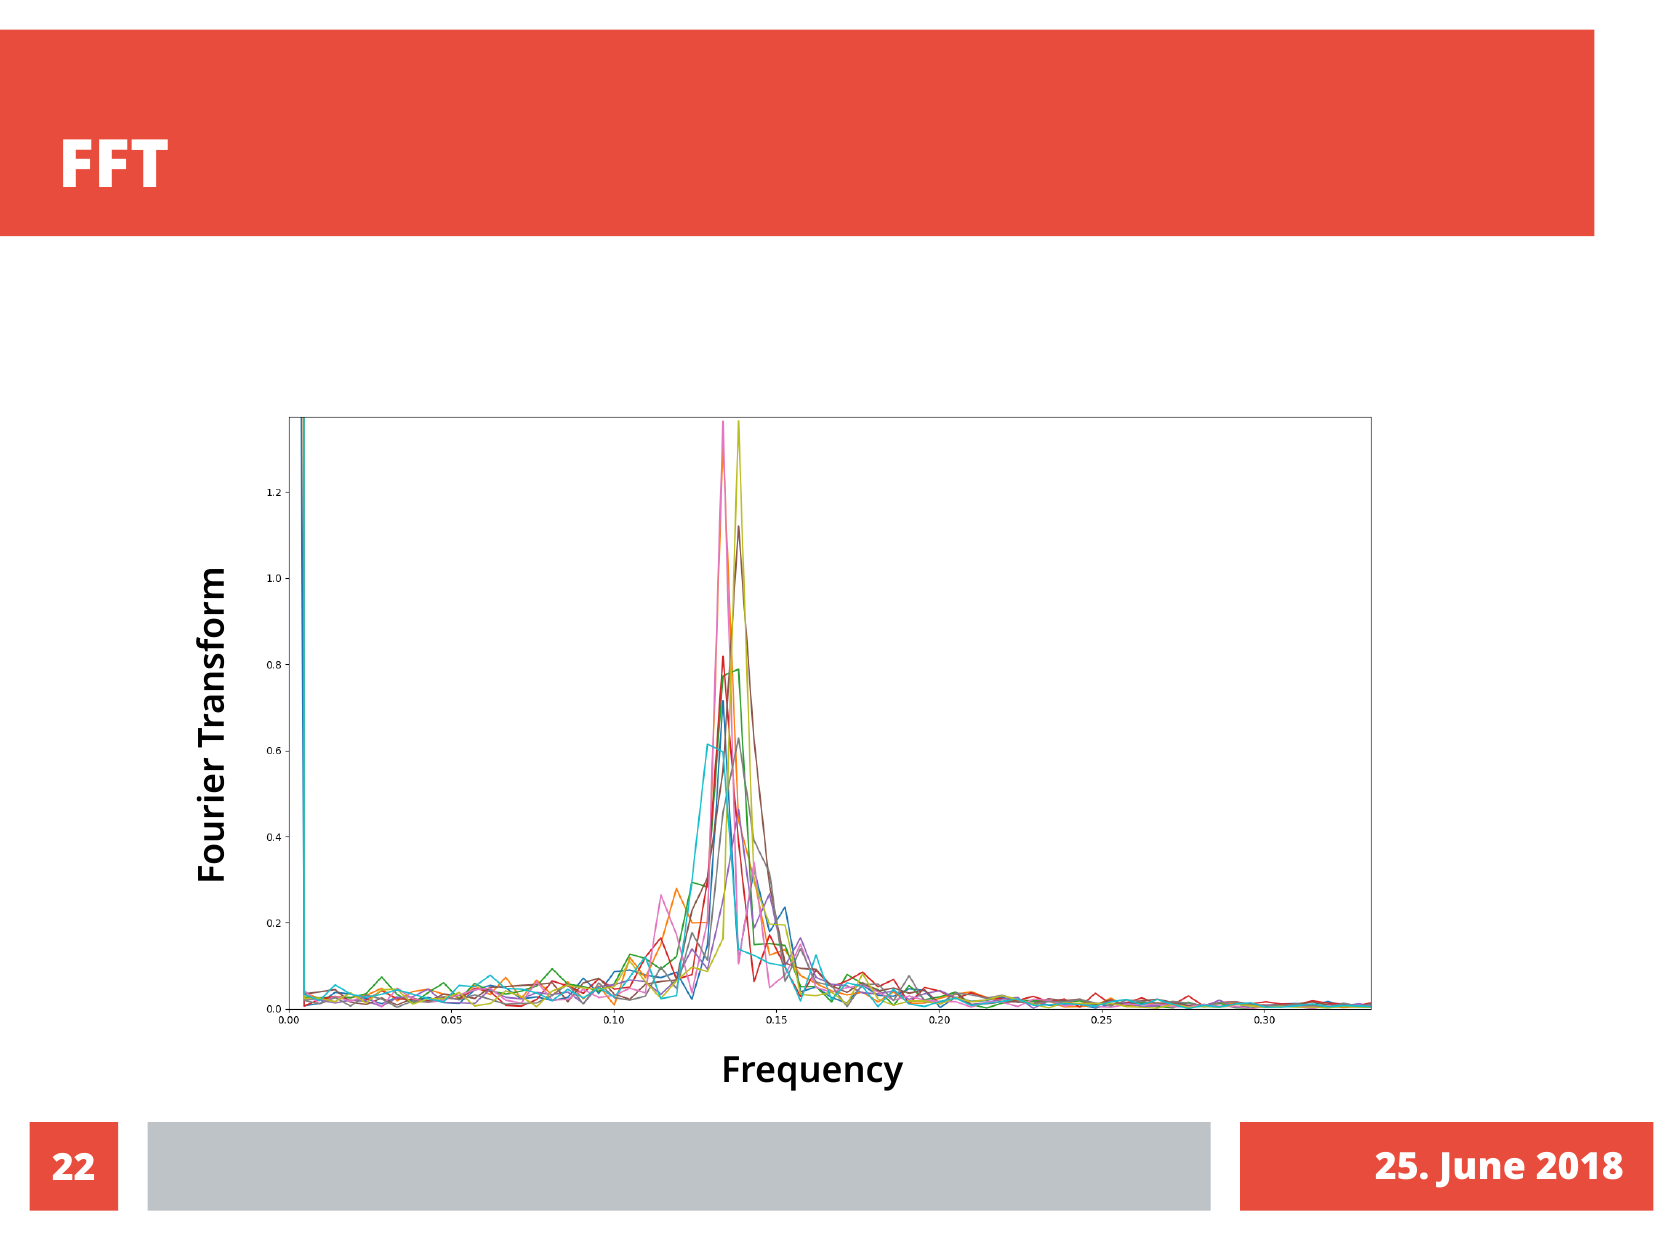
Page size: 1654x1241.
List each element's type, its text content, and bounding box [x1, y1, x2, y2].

title FFT [59, 59, 1595, 207]
text_box Frequency [721, 1043, 905, 1106]
text_box Fourier Transform [185, 565, 248, 885]
picture [257, 403, 1384, 1031]
